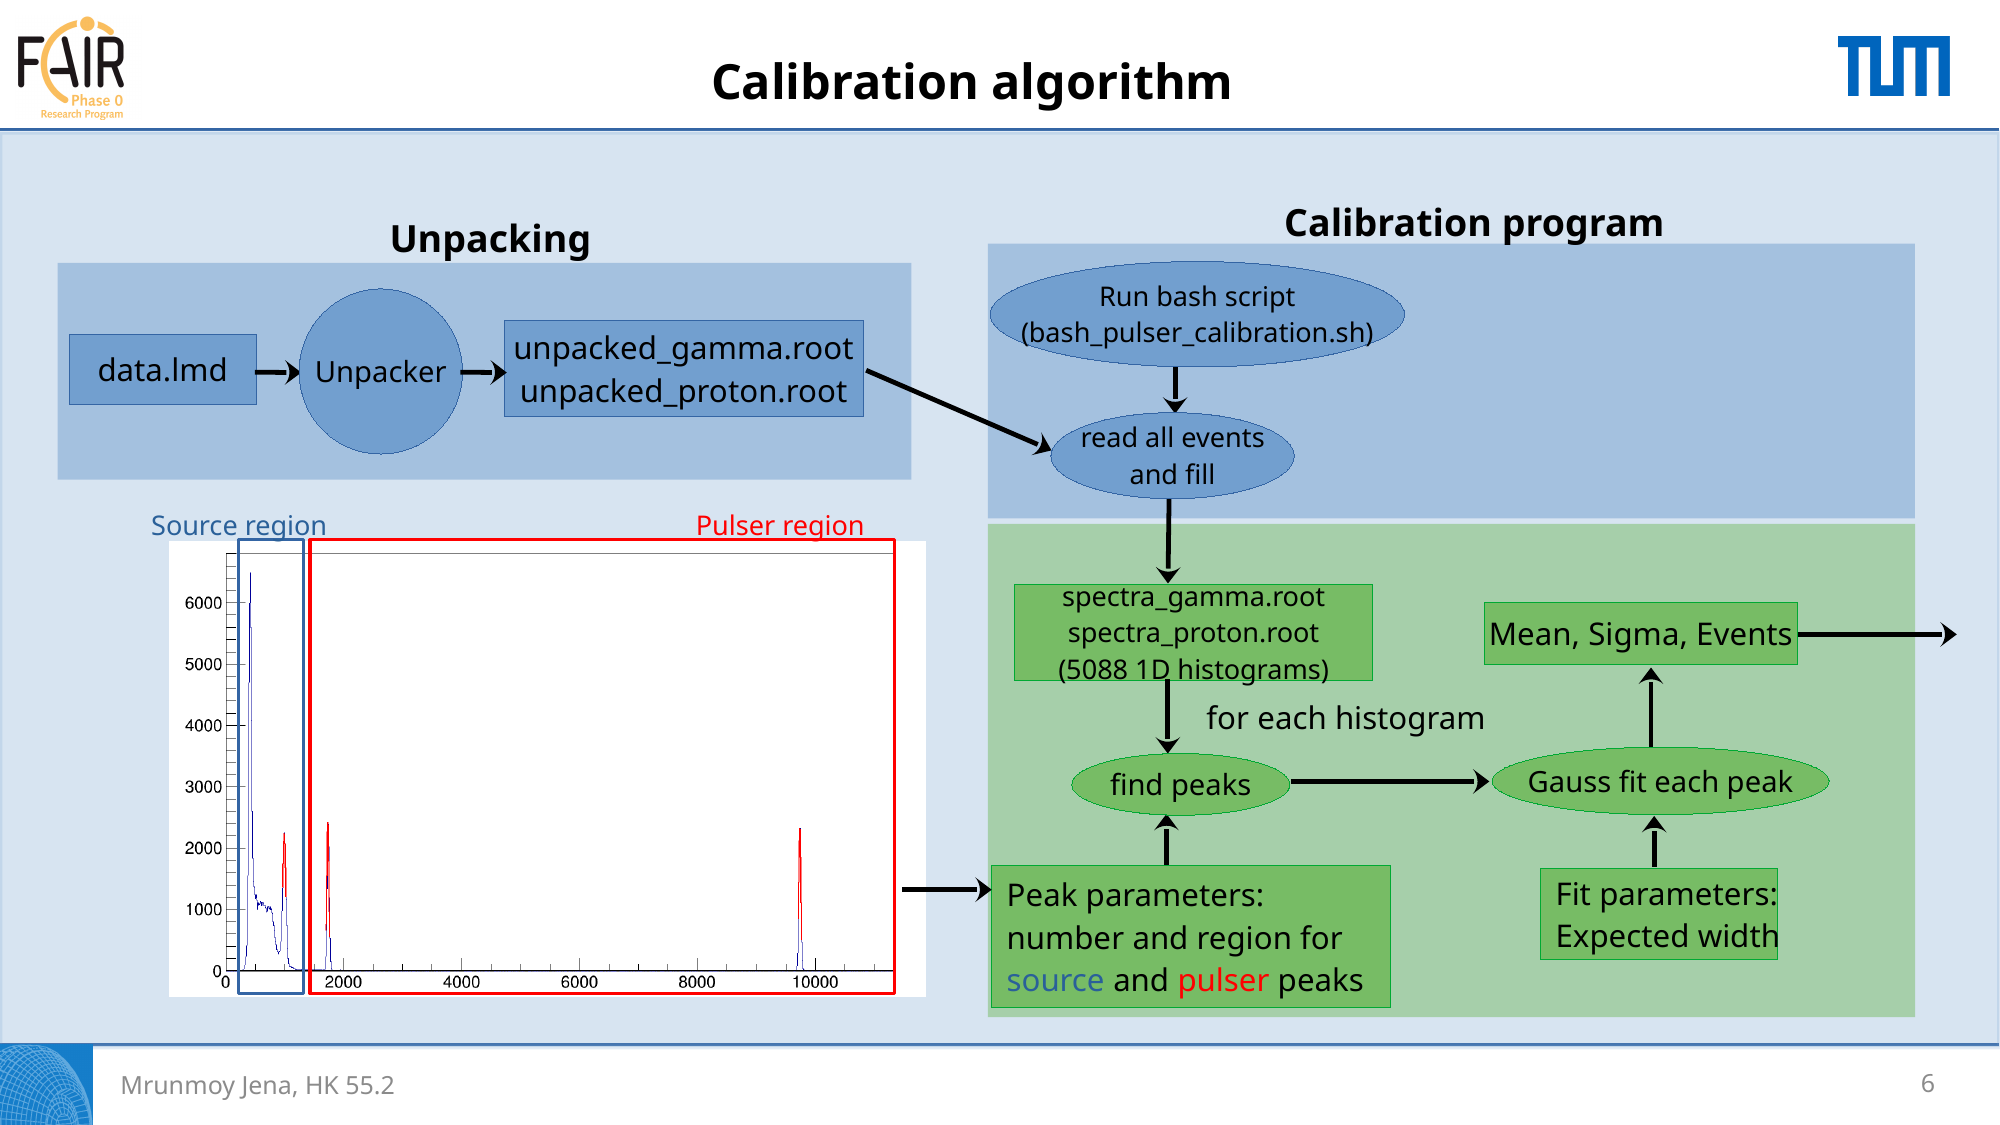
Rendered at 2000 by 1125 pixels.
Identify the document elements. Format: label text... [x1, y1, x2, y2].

picture [0, 1044, 93, 1125]
text_box Unpacker [299, 288, 463, 455]
text_box Peak parameters: number and region for source and pulser peaks [991, 865, 1391, 1008]
text_box spectra_gamma.root spectra_proton.root (5088 1D histograms) [1014, 584, 1373, 681]
text_box [238, 576, 304, 994]
text_box Fit parameters: Expected width [1540, 868, 1778, 960]
text_box Unpacking [374, 204, 625, 265]
text_box data.lmd [69, 334, 257, 405]
text_box Calibration program [1080, 189, 1869, 251]
text_box Gauss fit each peak [1492, 747, 1830, 815]
text_box Mean, Sigma, Events [1484, 602, 1798, 665]
picture [1838, 36, 1950, 96]
text_box [57, 262, 912, 480]
text_box [987, 243, 1915, 519]
text_box Run bash script (bash_pulser_calibration.sh) [990, 261, 1405, 367]
text_box Pulser region [681, 499, 897, 576]
title Calibration algorithm [137, 44, 1808, 120]
picture [15, 15, 142, 120]
text_box [310, 539, 895, 994]
text_box for each histogram [1191, 688, 1504, 773]
text_box find peaks [1071, 753, 1290, 816]
text_box unpacked_gamma.root unpacked_proton.root [504, 320, 864, 417]
text_box Source region [136, 499, 377, 576]
text_box [987, 523, 1916, 1018]
picture [169, 541, 926, 997]
text_box read all events and fill [1050, 412, 1295, 499]
